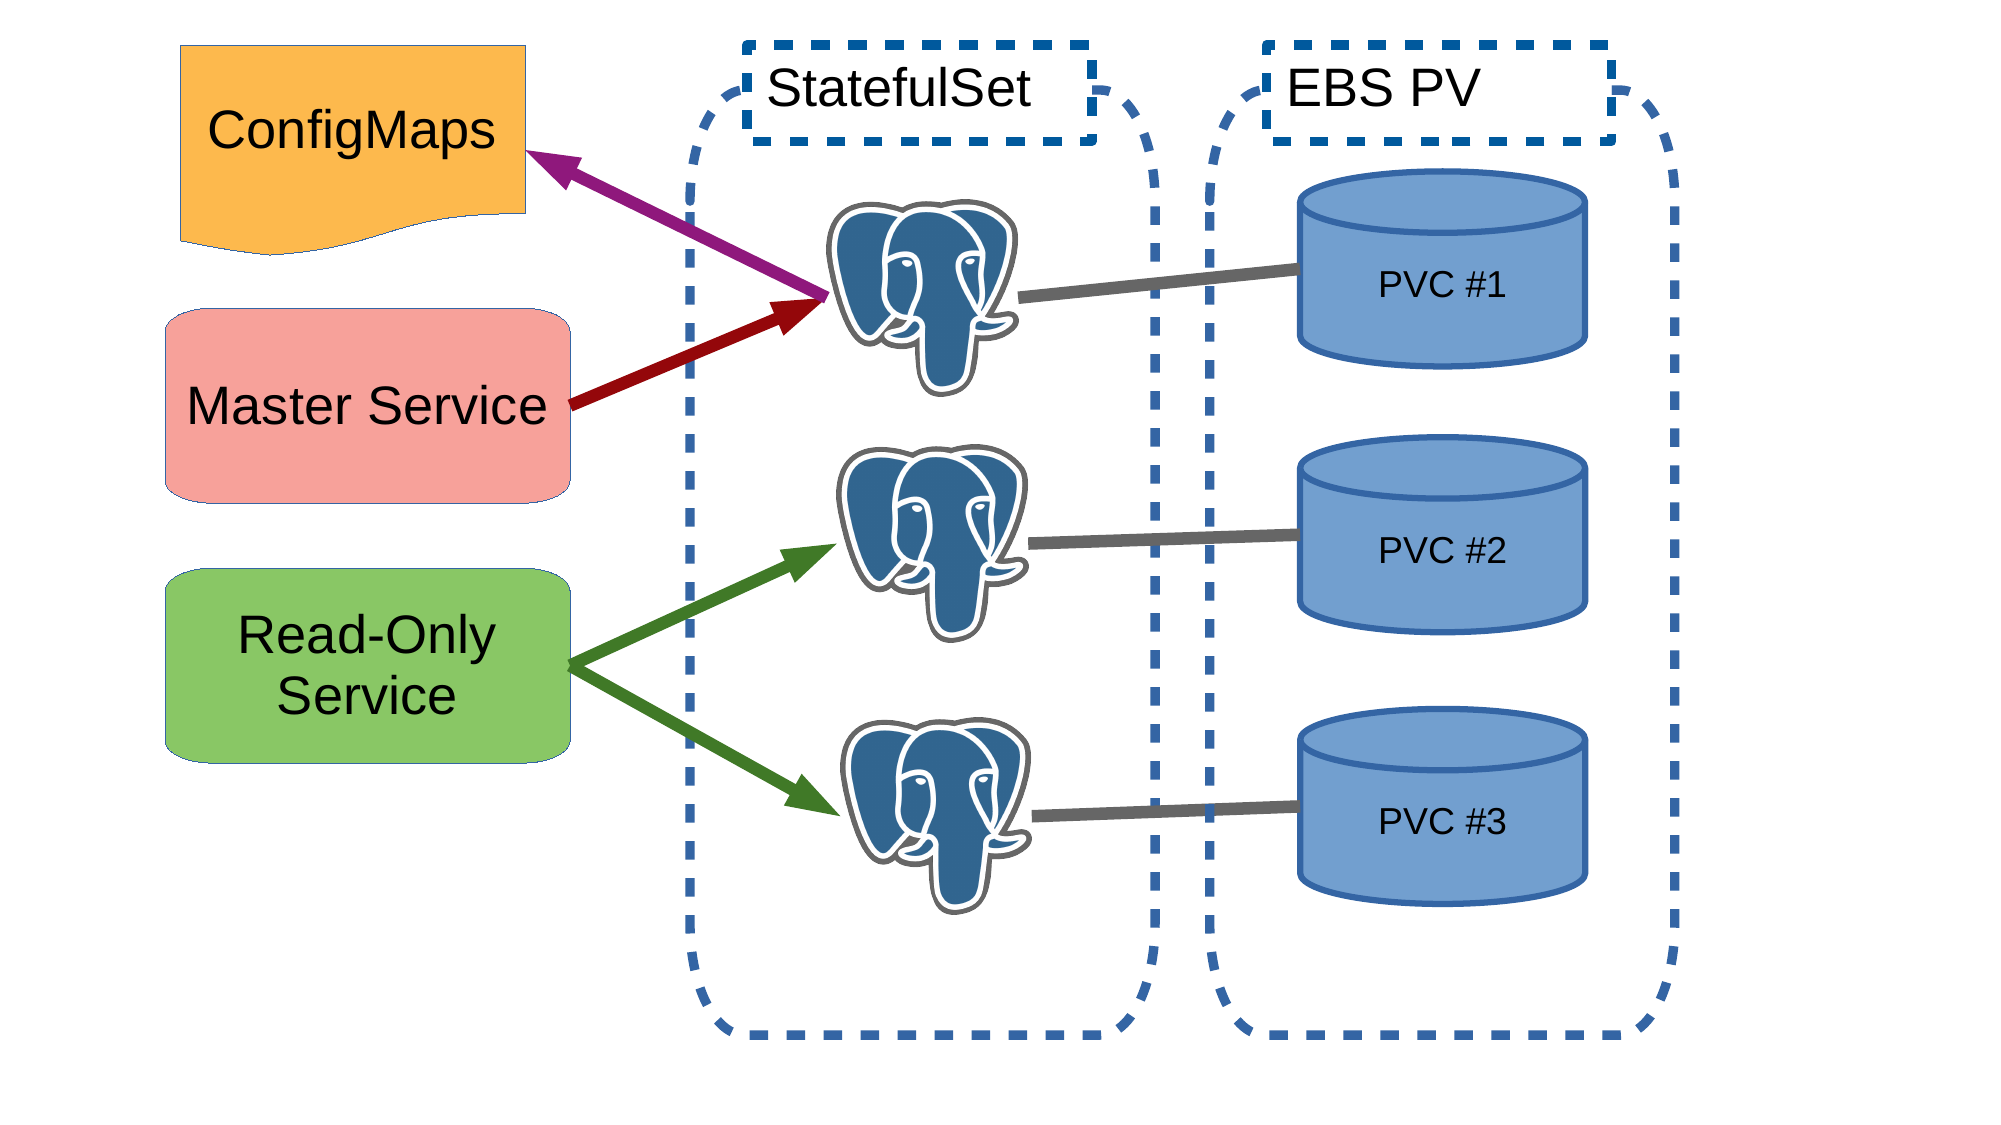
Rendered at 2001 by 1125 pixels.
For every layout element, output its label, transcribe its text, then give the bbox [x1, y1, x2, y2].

text_box Read-Only Service [165, 568, 571, 764]
picture [826, 199, 1019, 397]
picture [840, 717, 1032, 915]
text_box Master Service [165, 308, 571, 504]
picture [836, 444, 1029, 643]
text_box PVC #3 [1300, 708, 1586, 904]
text_box EBS PV [1266, 45, 1612, 142]
text_box StatefulSet [746, 45, 1092, 142]
text_box ConfigMaps [180, 45, 526, 256]
text_box PVC #2 [1300, 437, 1586, 633]
text_box PVC #1 [1300, 171, 1586, 367]
